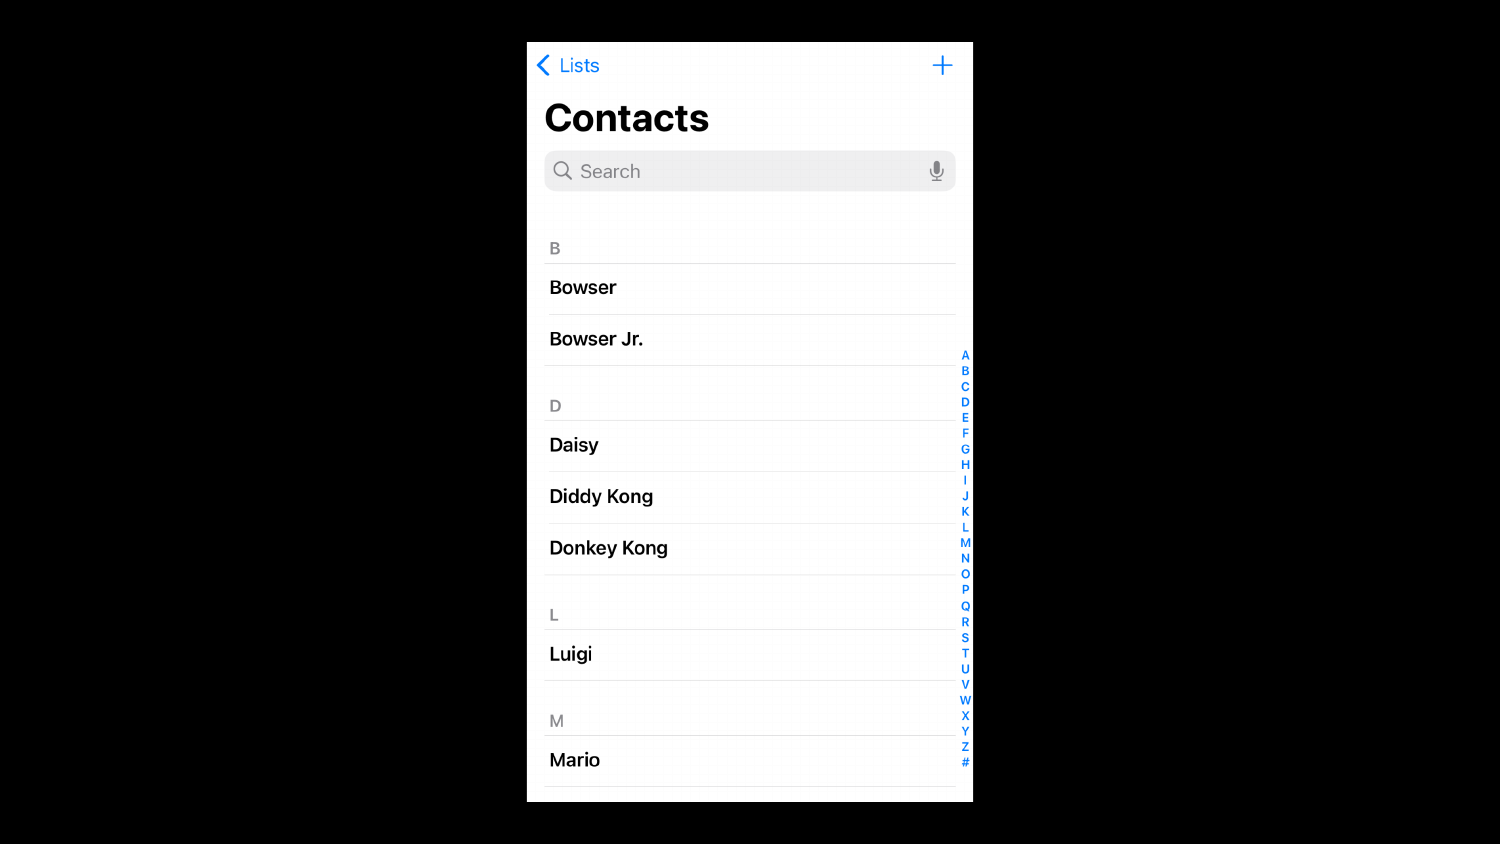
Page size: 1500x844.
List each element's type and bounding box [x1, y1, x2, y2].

picture [526, 42, 974, 802]
